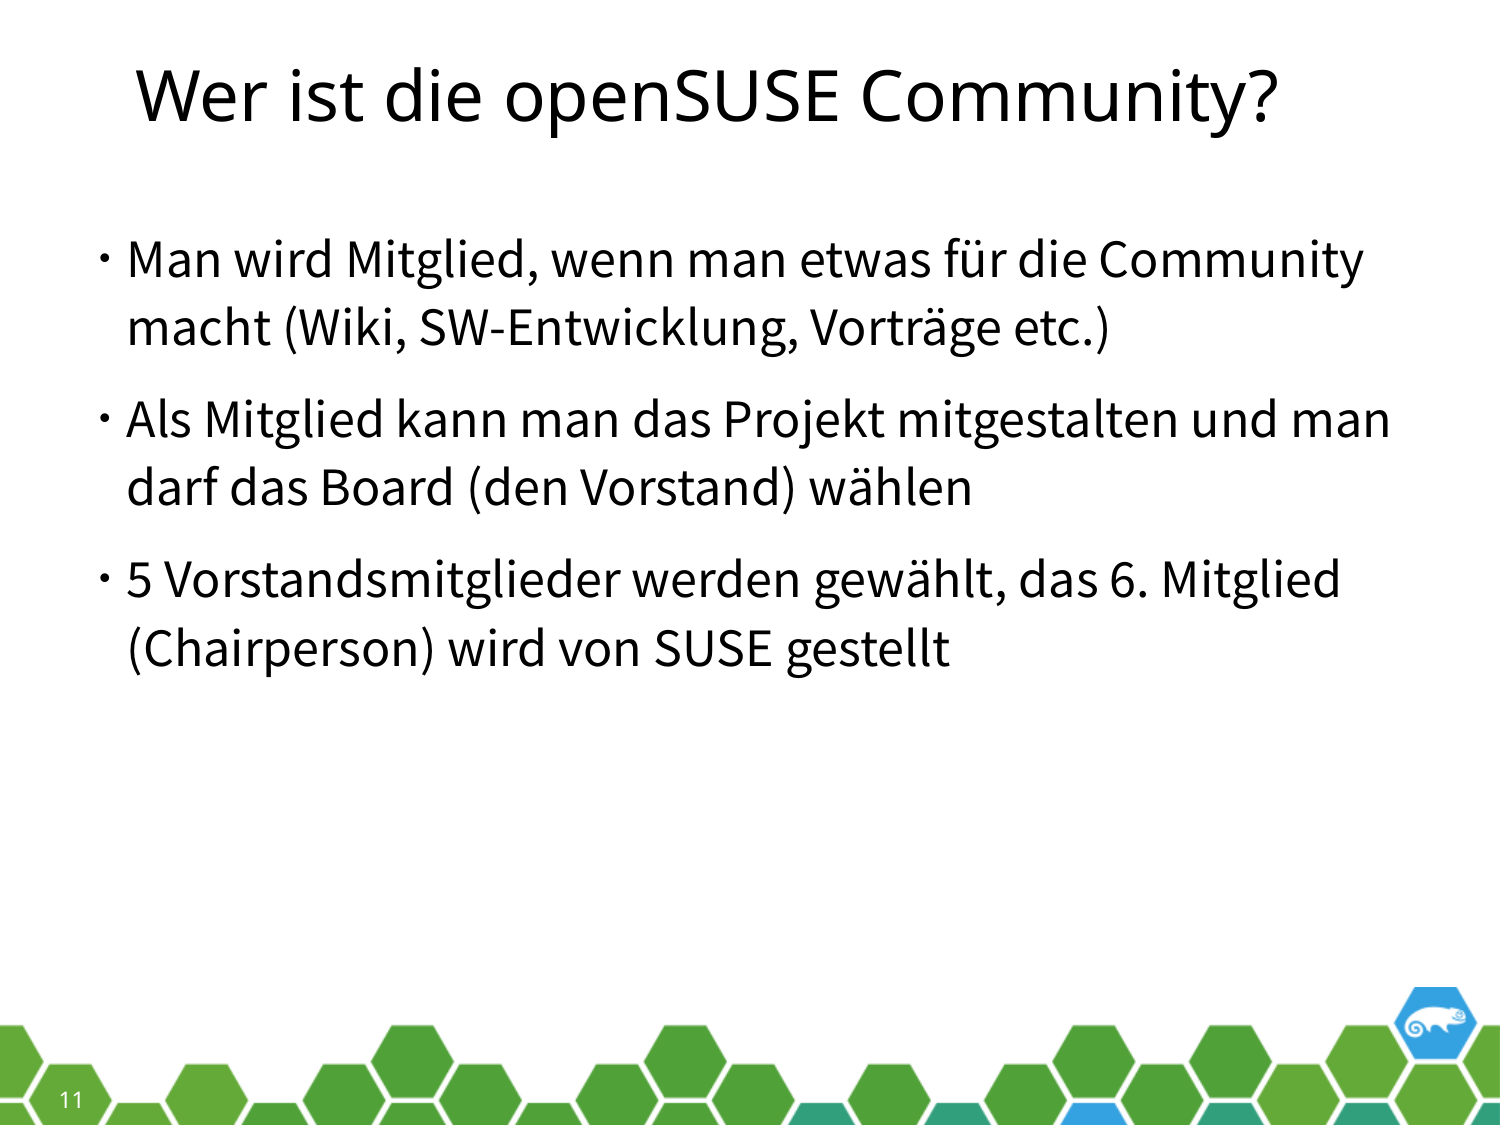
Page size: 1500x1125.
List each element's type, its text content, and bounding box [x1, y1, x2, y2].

title Wer ist die openSUSE Community? [135, 12, 1372, 131]
list Man wird Mitglied, wenn man etwas für die Community macht (Wiki, SW-Entwicklung, Vorträge etc.) Als Mitglied kann man das Projekt mitgestalten und man darf das Board (den Vorstand) wählen 5 Vorstandsmitglieder werden gewählt, das 6. Mitglied (Chairperson) wird von SUSE gestellt [98, 131, 1401, 743]
picture [0, 987, 1500, 1125]
